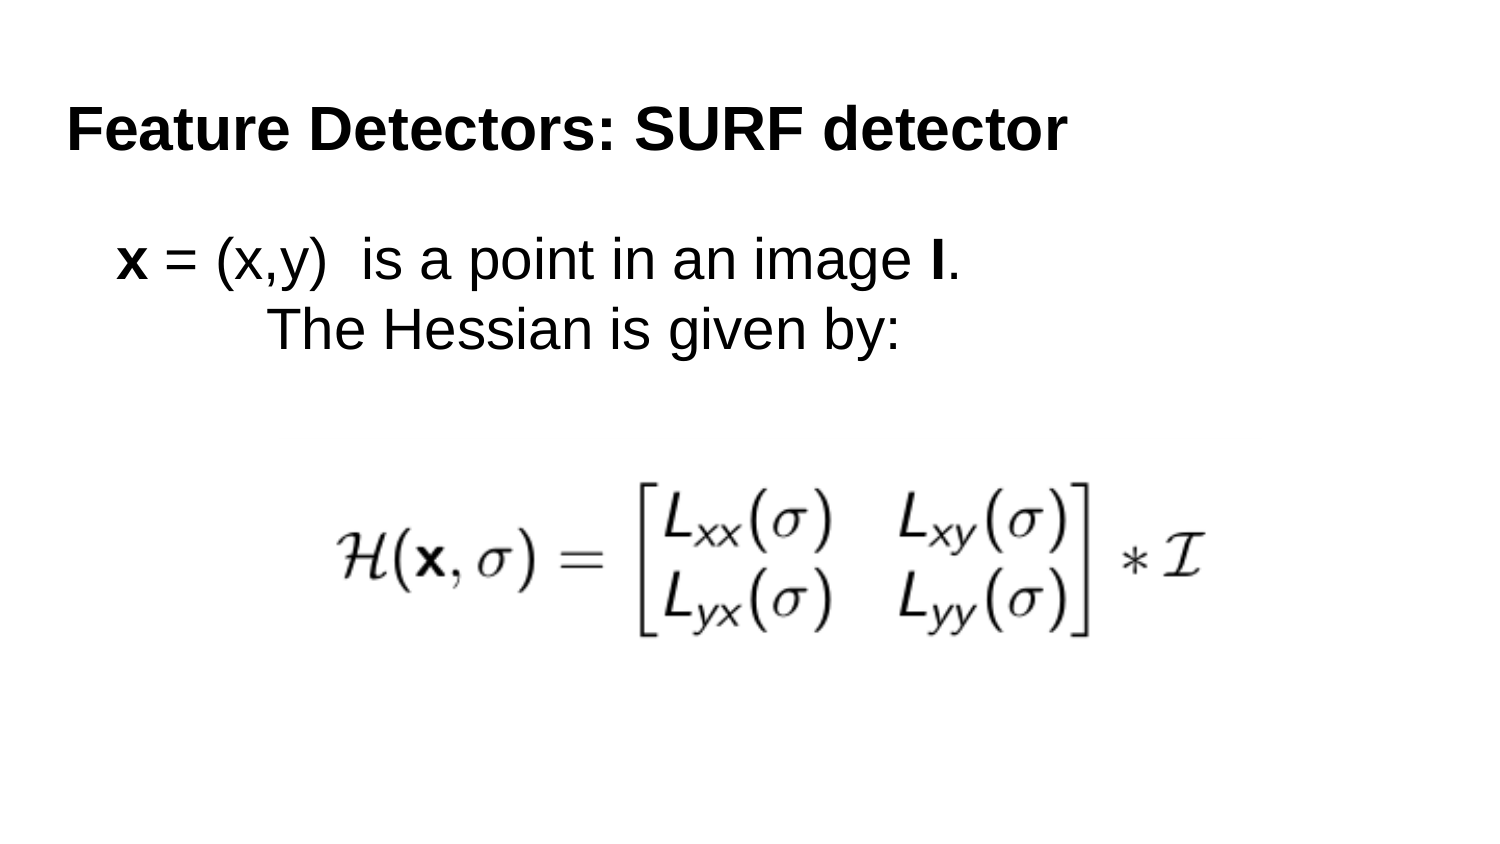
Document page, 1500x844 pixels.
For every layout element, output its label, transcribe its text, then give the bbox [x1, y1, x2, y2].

picture [279, 437, 1262, 681]
text_box x = (x,y) is a point in an image I. The Hessian is given by: [101, 206, 1285, 358]
title Feature Detectors: SURF detector [51, 72, 1449, 167]
